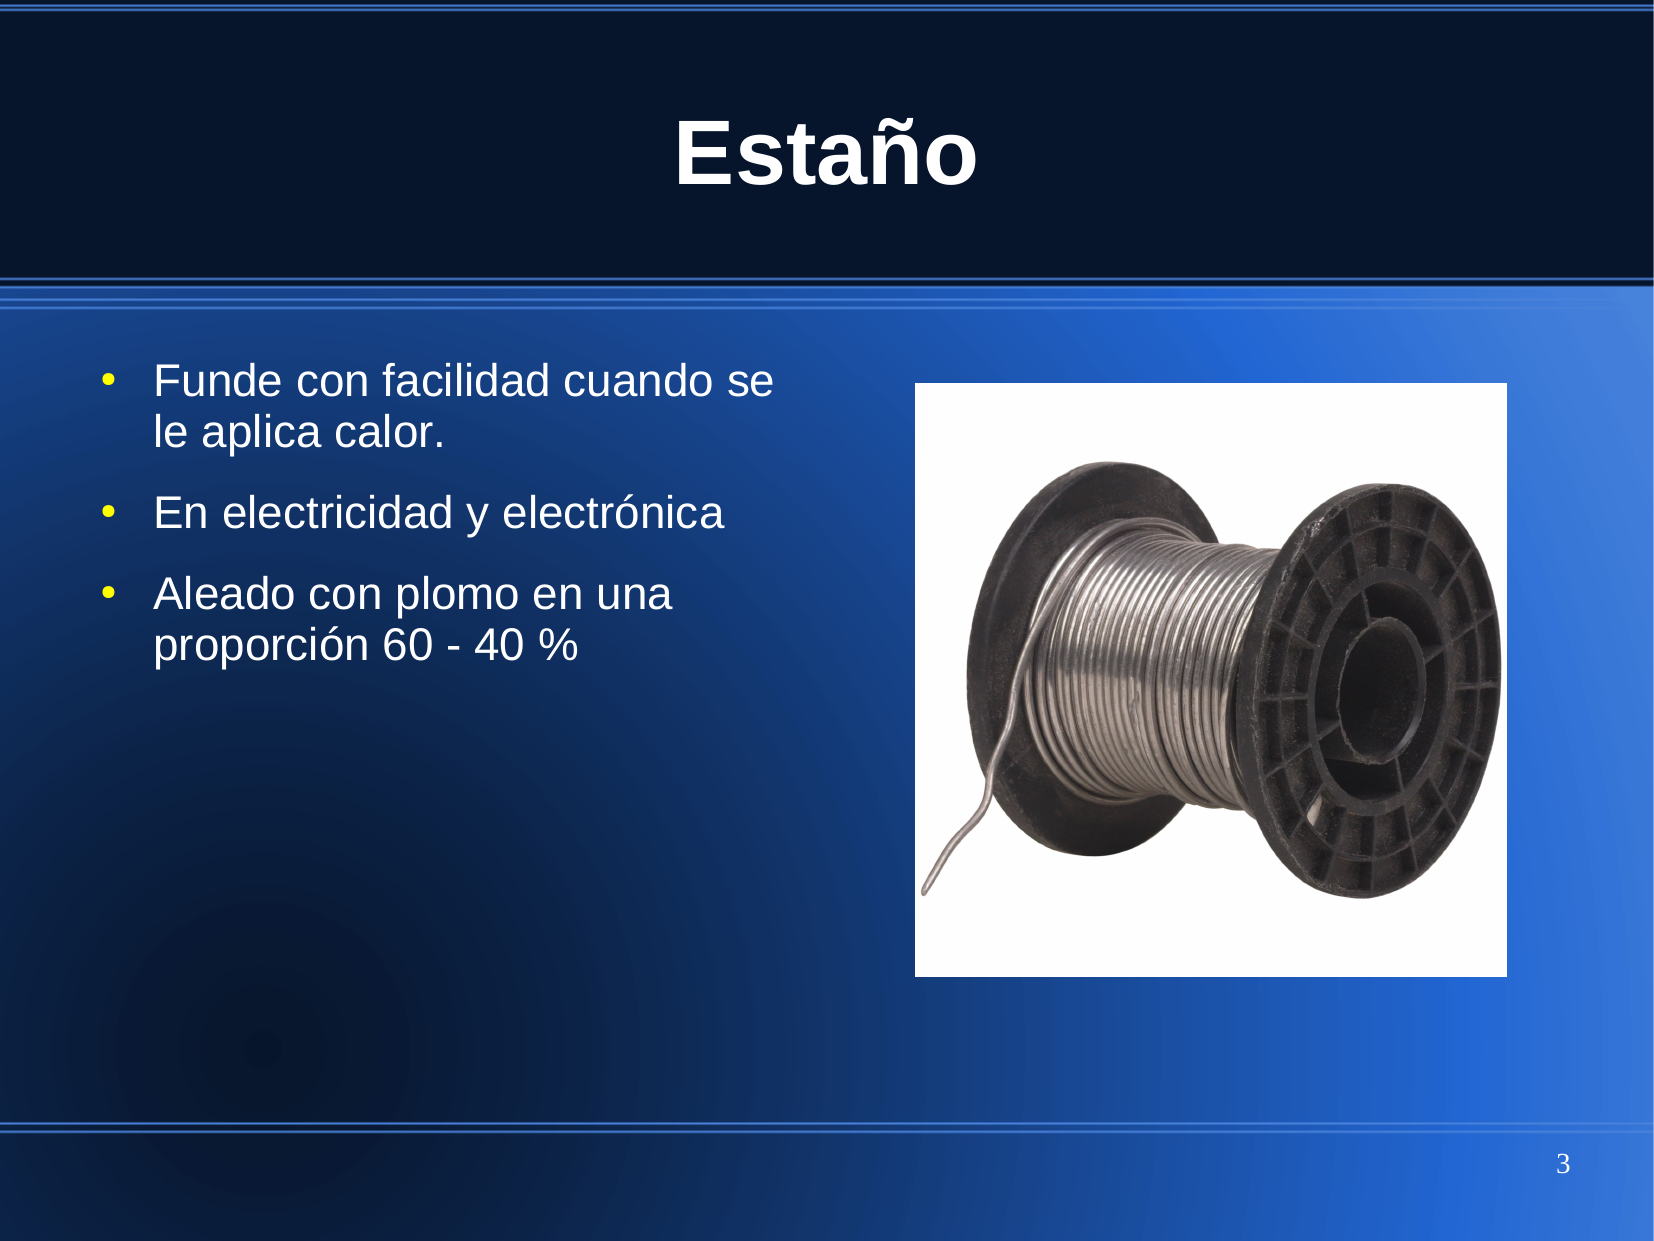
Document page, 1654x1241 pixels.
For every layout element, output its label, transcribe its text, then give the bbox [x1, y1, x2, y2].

list Funde con facilidad cuando se le aplica calor. En electricidad y electrónica Aleado con plomo en una proporción 60 - 40 % [82, 355, 809, 1058]
picture [0, 0, 1654, 1241]
title Estaño [82, 49, 1571, 257]
